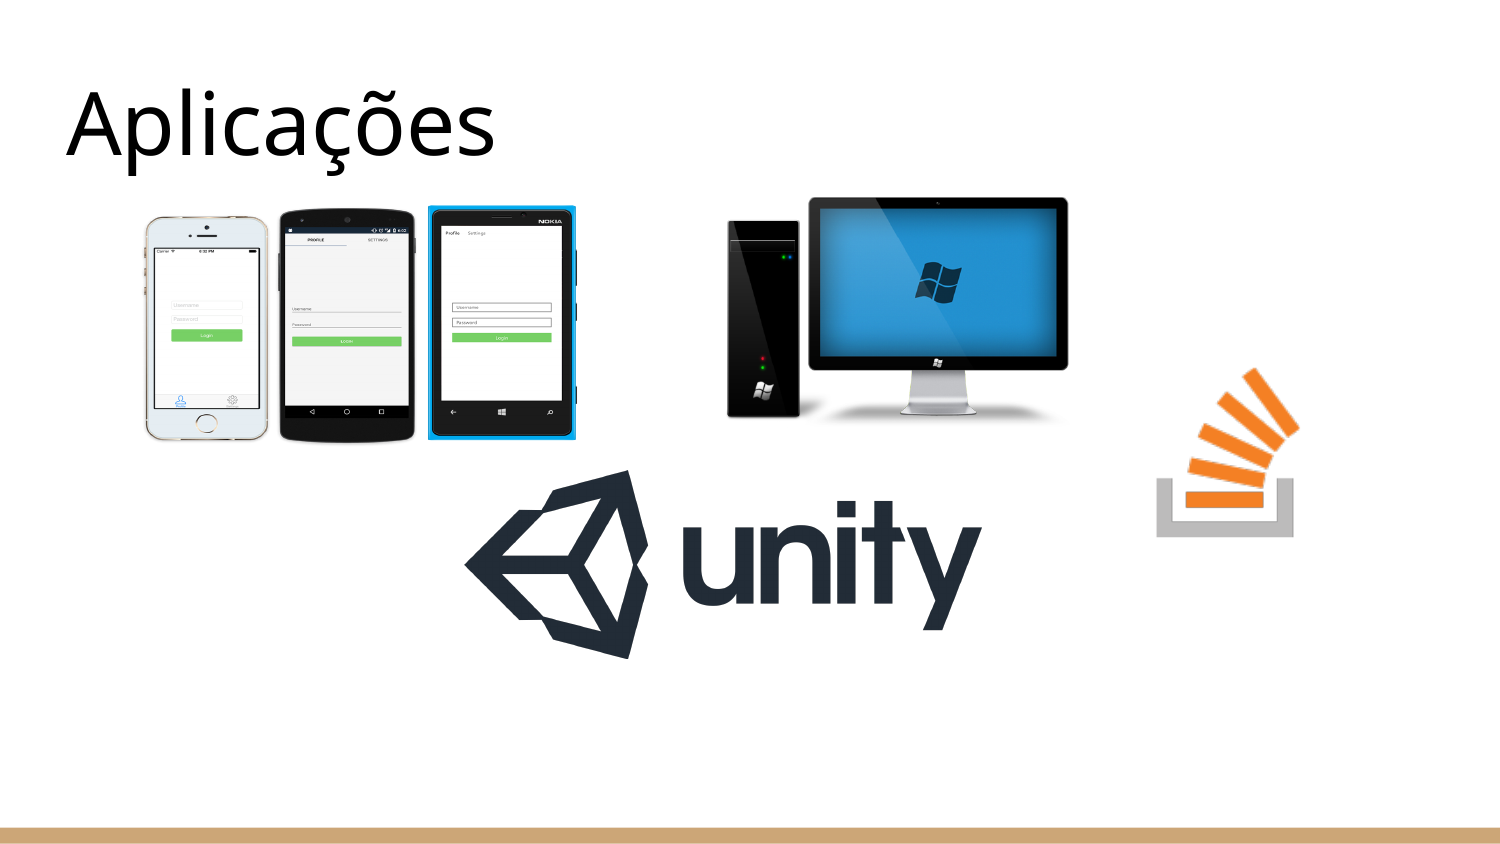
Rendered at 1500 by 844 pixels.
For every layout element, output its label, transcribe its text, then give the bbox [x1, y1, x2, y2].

picture [464, 125, 1070, 659]
picture [1097, 317, 1374, 594]
picture [133, 200, 581, 449]
title Aplicações [51, 51, 1449, 189]
